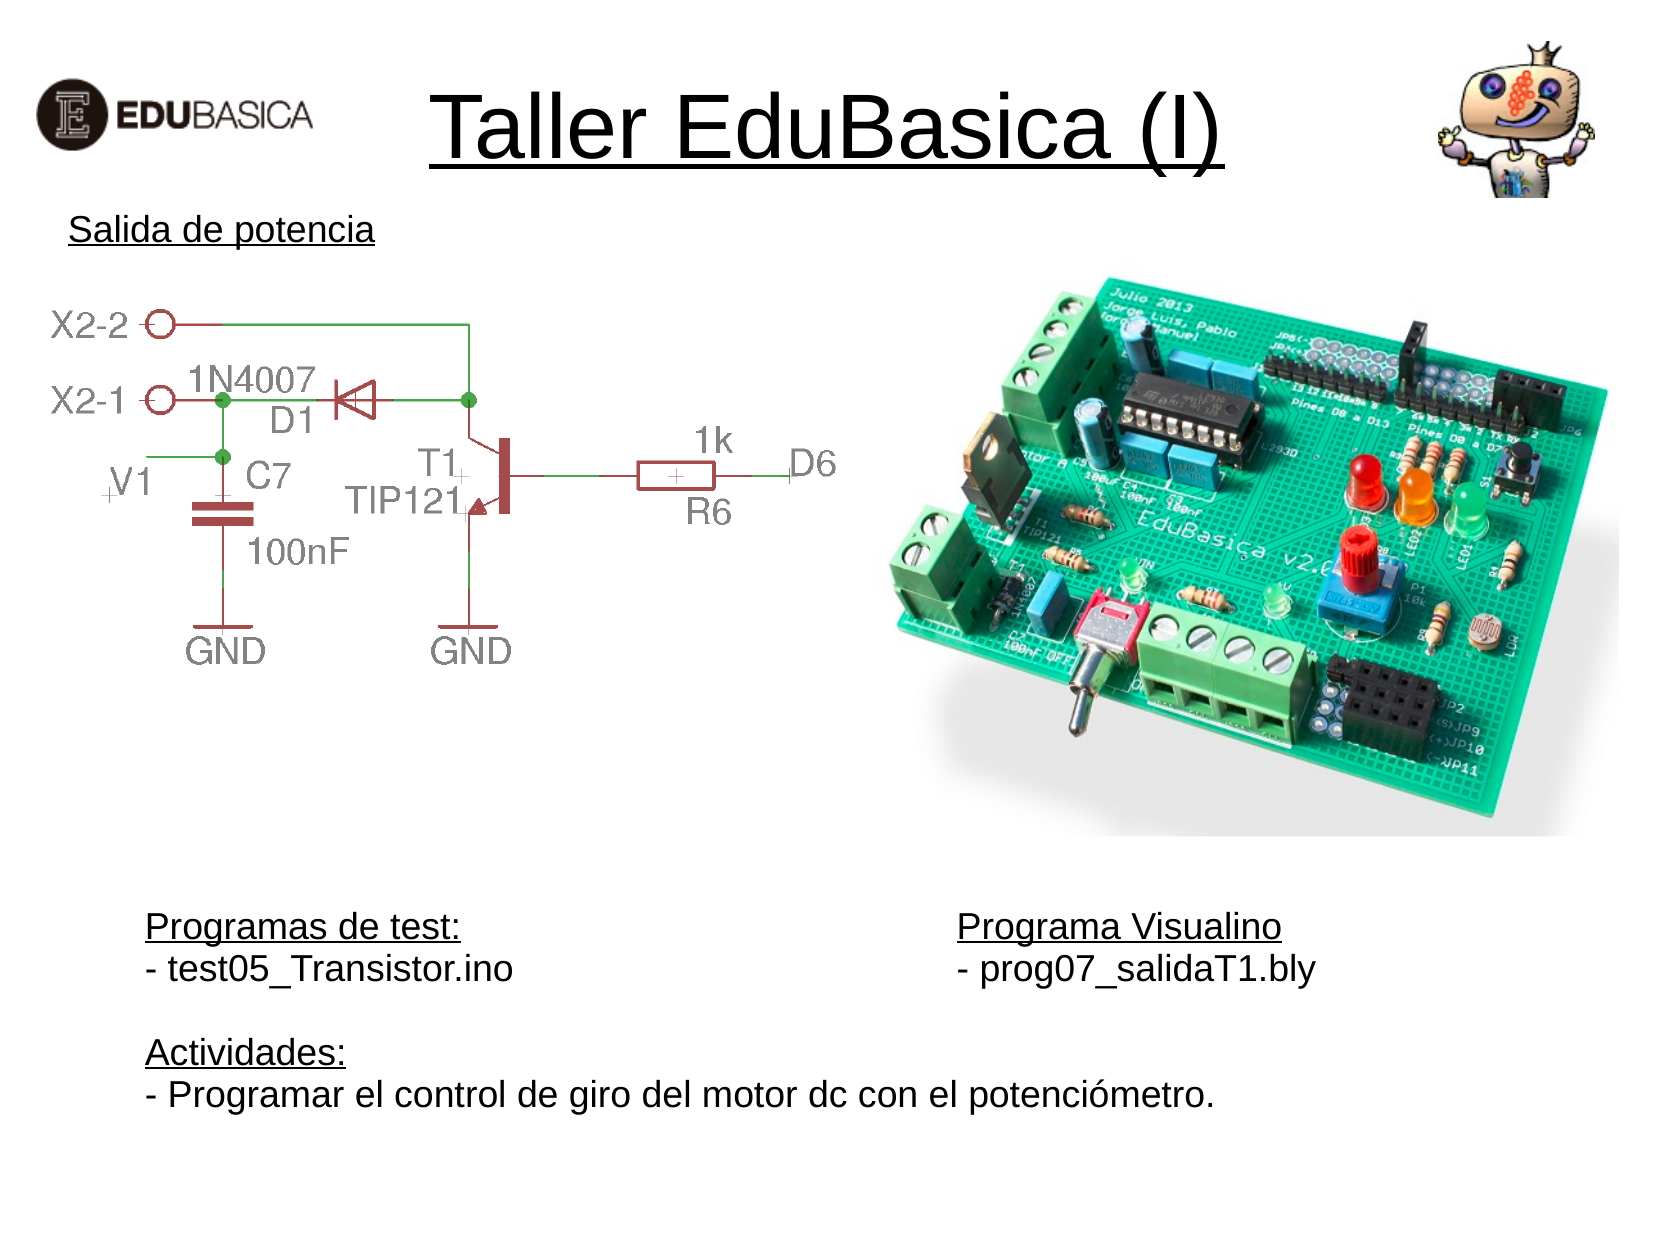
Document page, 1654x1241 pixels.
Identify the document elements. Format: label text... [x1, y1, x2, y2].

picture [1438, 41, 1595, 198]
text_box Programas de test: Programa Visualino - test05_Transistor.ino - prog07_salidaT1.bly Actividades: - Programar el control de giro del motor dc con el potenciómetro. [129, 897, 1595, 1123]
title Taller EduBasica (I) [82, 23, 1571, 231]
text_box Salida de potencia [53, 200, 391, 258]
picture [875, 261, 1619, 839]
picture [23, 298, 851, 689]
picture [35, 77, 316, 154]
